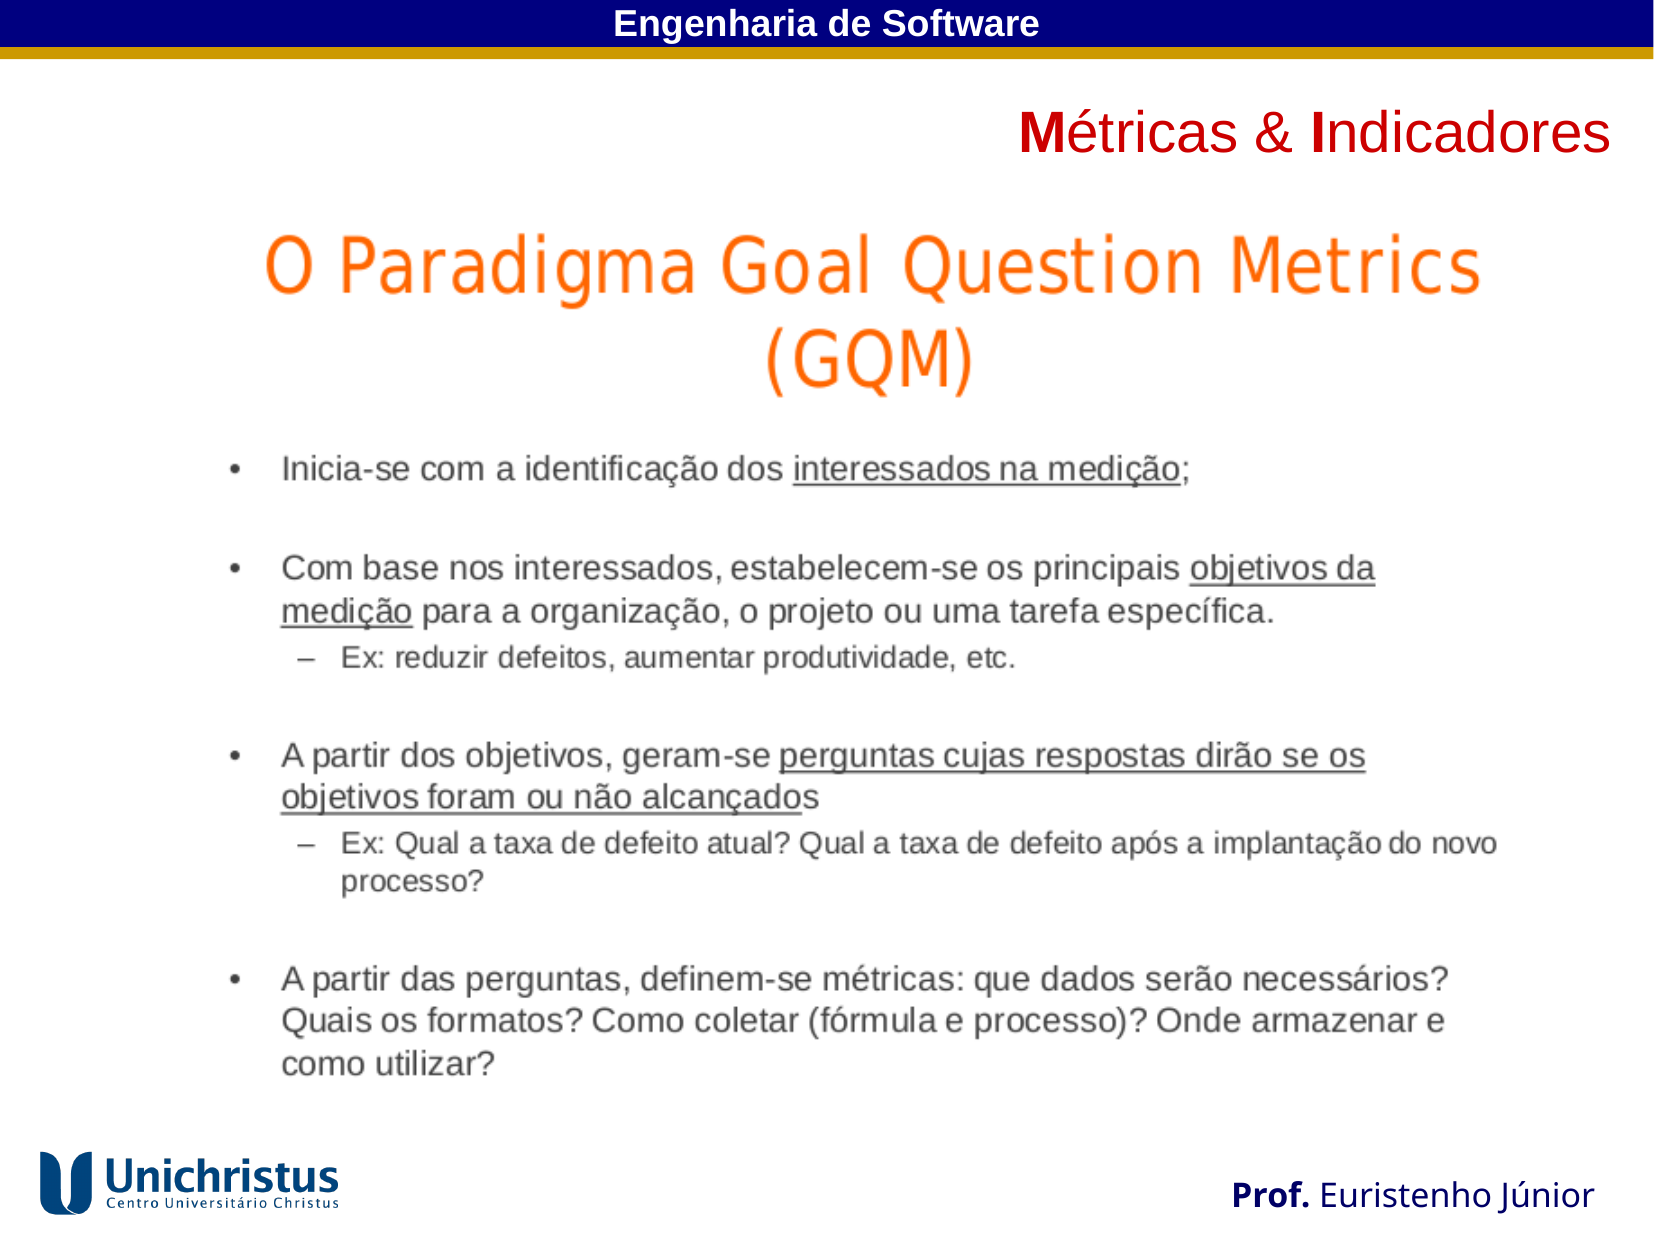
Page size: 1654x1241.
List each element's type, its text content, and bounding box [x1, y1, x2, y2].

picture [35, 1148, 343, 1217]
text_box Prof. Euristenho Júnior [1216, 1163, 1654, 1224]
picture [177, 212, 1513, 1090]
text_box Métricas & Indicadores [1003, 92, 1654, 173]
text_box Engenharia de Software [0, 0, 1654, 47]
text_box [0, 47, 1654, 60]
